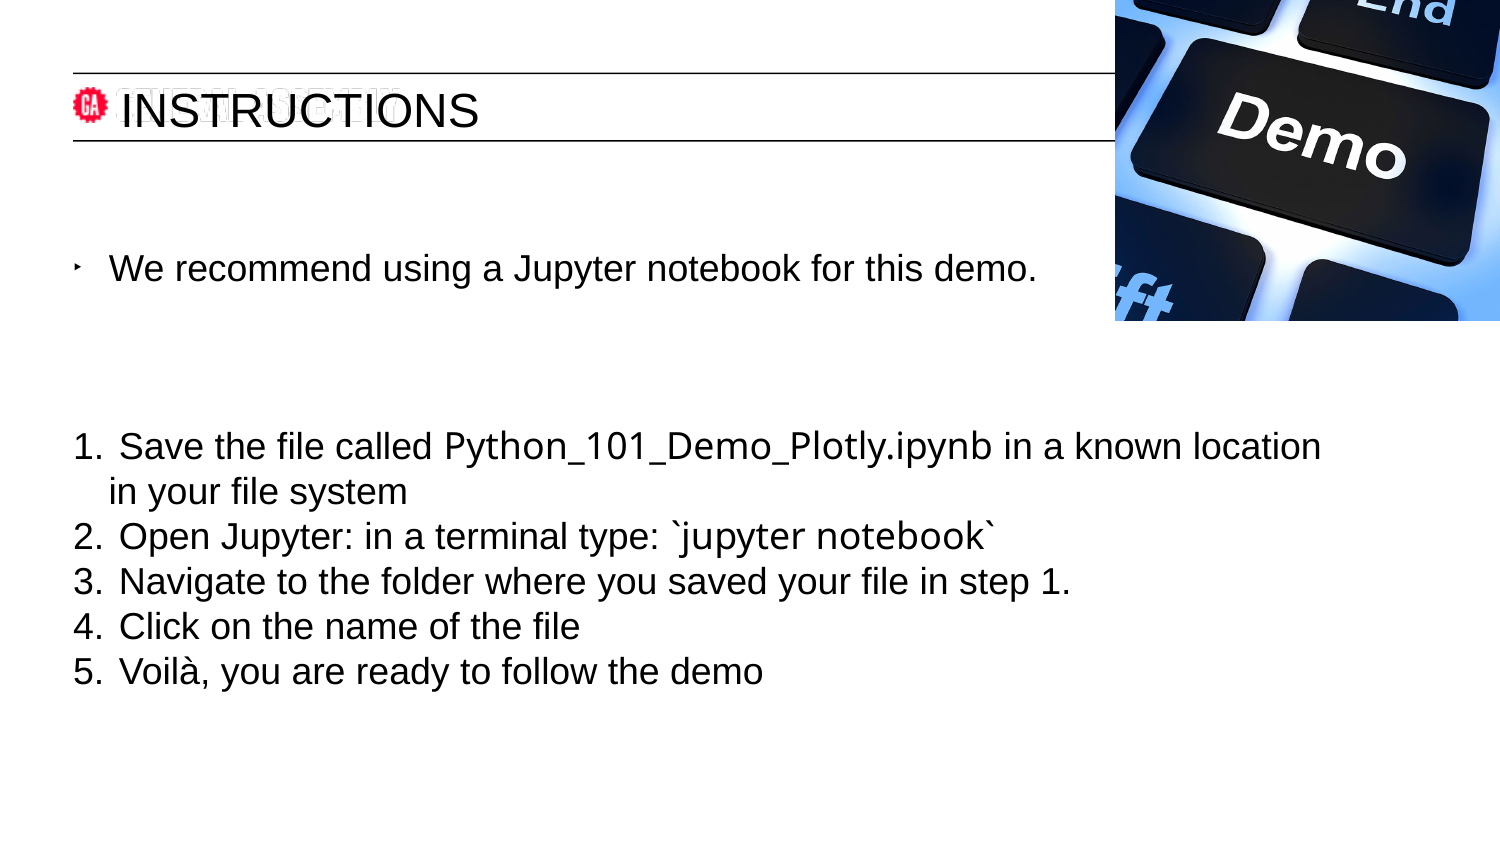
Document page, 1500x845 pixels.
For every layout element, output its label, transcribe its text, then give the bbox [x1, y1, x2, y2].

text_box We recommend using a Jupyter notebook for this demo. [73, 244, 1427, 349]
picture [1115, 0, 1500, 321]
text_box Save the file called Python_101_Demo_Plotly.ipynb in a known location in your file system Open Jupyter: in a terminal type: `jupyter notebook` Navigate to the folder where you saved your file in step 1. Click on the name of the file Voilà, you are ready to follow the demo [67, 353, 1361, 715]
text_box INSTRUCTIONS [120, 79, 1011, 129]
picture [73, 87, 120, 123]
